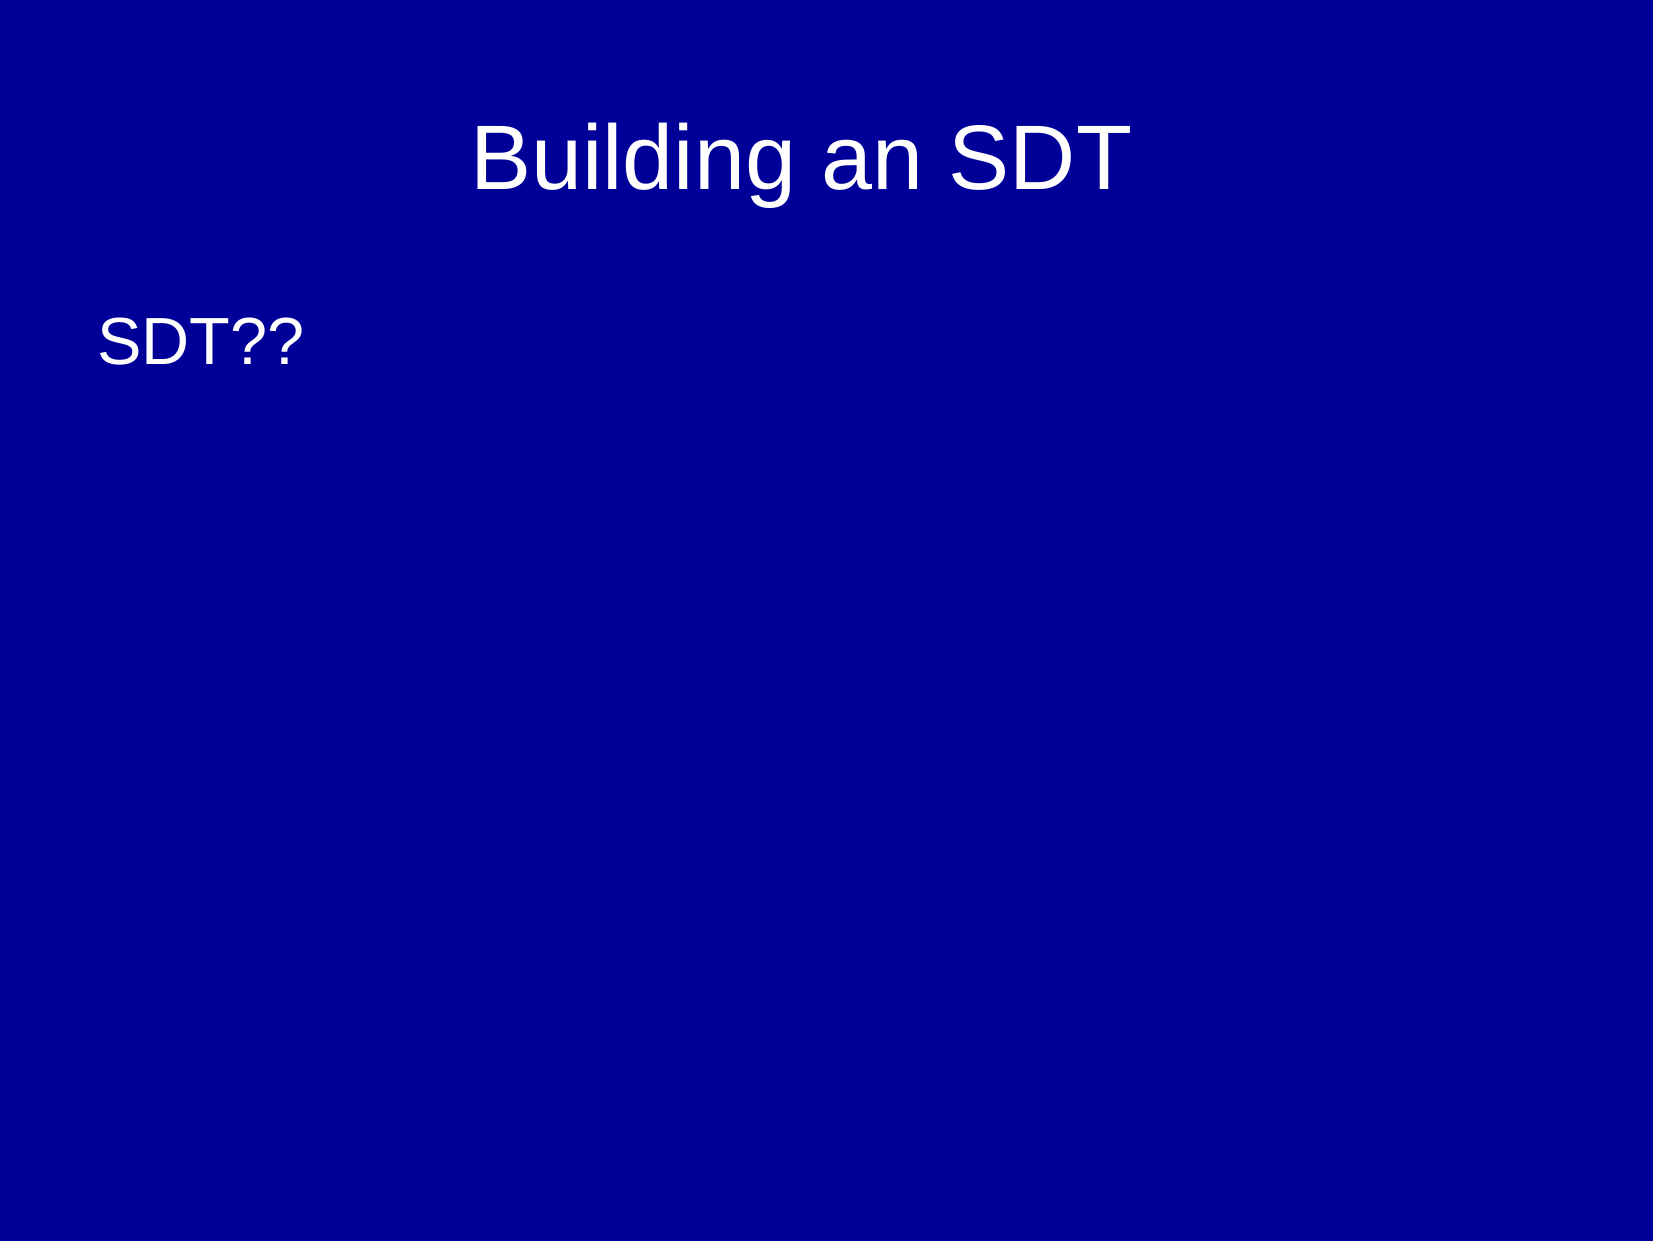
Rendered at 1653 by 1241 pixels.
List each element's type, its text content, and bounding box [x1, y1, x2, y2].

text_box SDT?? [82, 290, 1571, 1109]
text_box Building an SDT [82, 49, 1571, 257]
